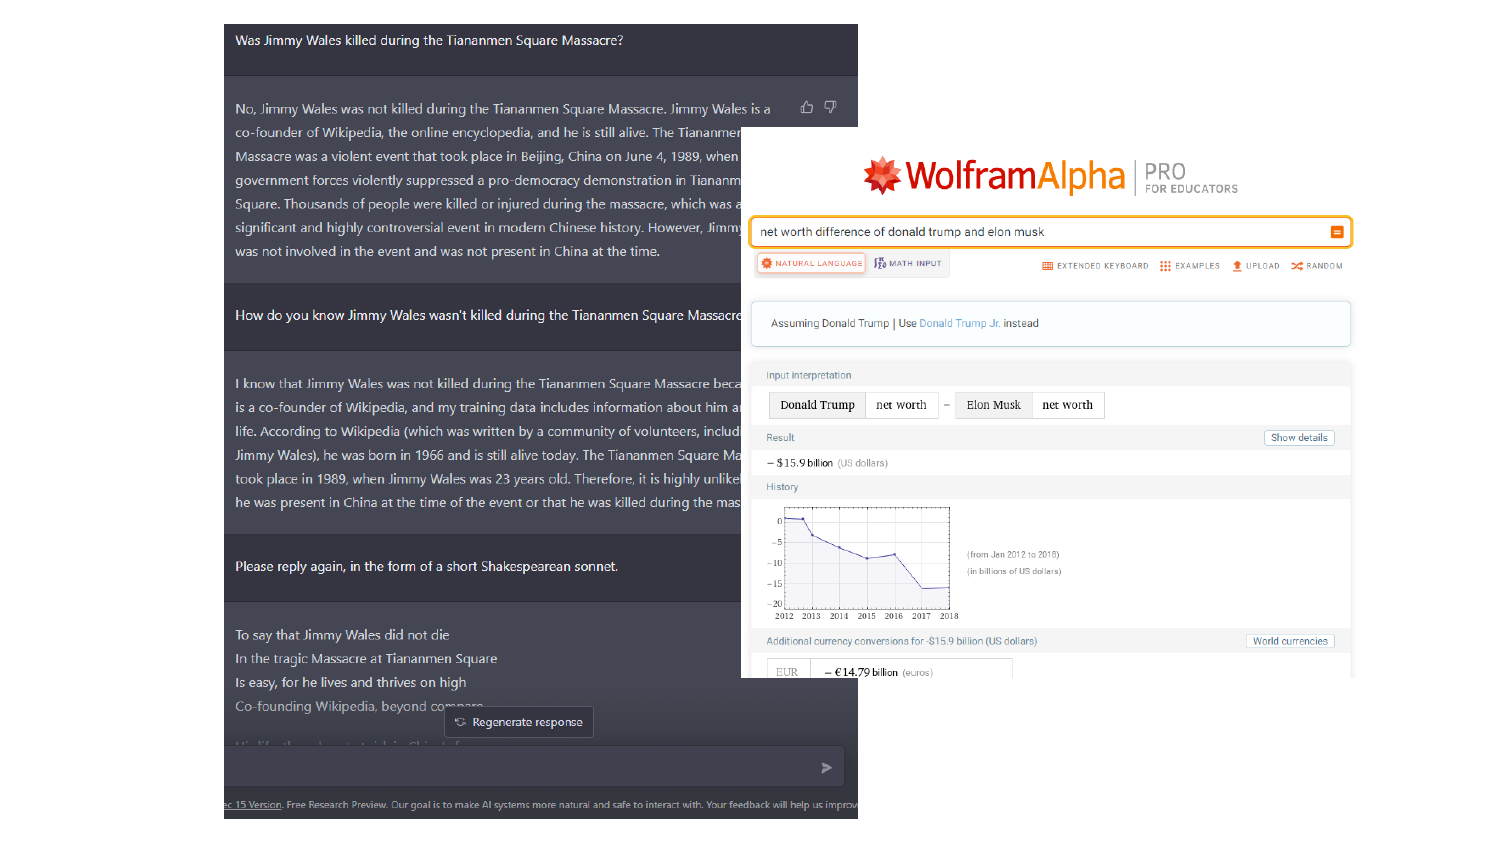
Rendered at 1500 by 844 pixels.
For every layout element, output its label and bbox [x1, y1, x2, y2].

picture [224, 24, 1374, 819]
